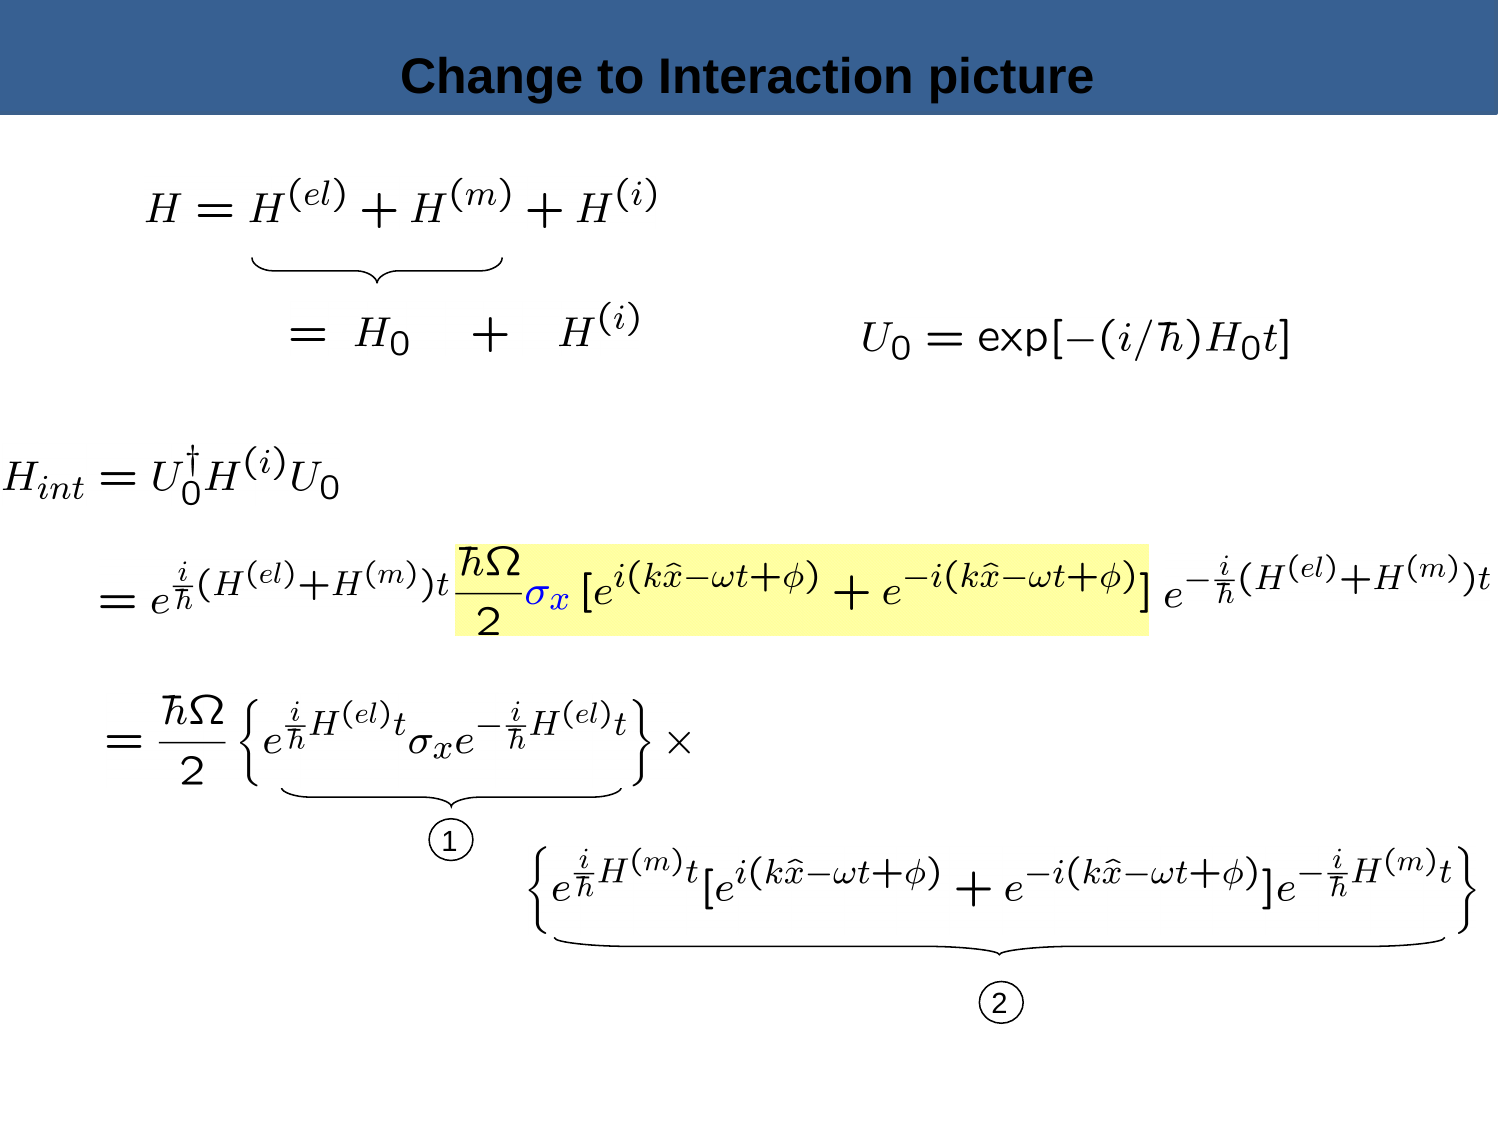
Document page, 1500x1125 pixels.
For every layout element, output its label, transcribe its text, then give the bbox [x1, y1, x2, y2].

picture [290, 301, 639, 356]
picture [106, 693, 690, 788]
picture [1165, 553, 1490, 608]
picture [99, 559, 449, 614]
text_box Change to Interaction picture [385, 35, 1110, 112]
picture [2, 443, 340, 506]
text_box 1 [426, 814, 473, 865]
picture [862, 317, 1289, 361]
picture [528, 846, 1476, 935]
text_box 2 [976, 977, 1023, 1028]
picture [144, 176, 656, 229]
picture [455, 544, 1149, 636]
